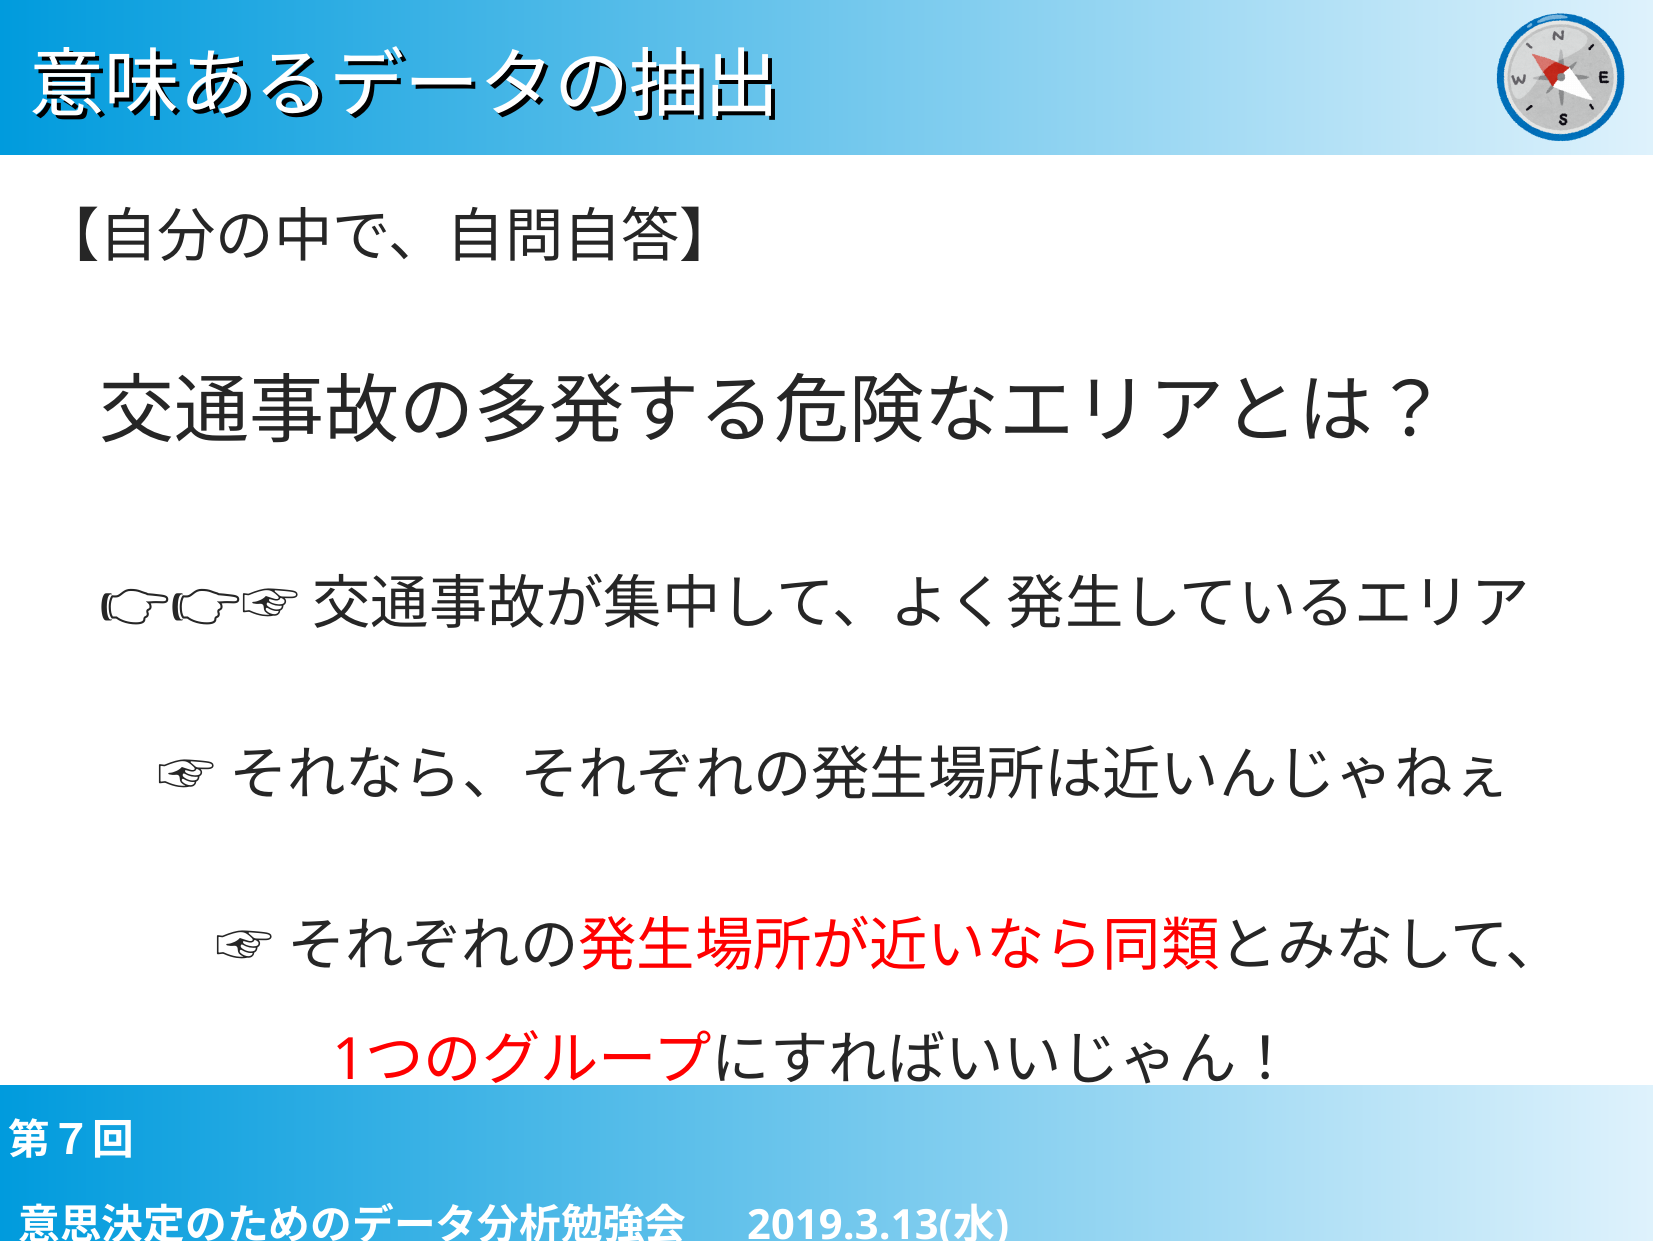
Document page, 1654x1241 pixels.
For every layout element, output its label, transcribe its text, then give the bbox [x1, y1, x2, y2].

list 【自分の中で、自問自答】 交通事故の多発する危険なエリアとは？ 👉👉☞ 交通事故が集中して、よく発生しているエリア ☞ それなら、それぞれの発生場所は近いんじゃねぇ ☞ それぞれの発生場所が近いなら同類とみなして、 1つのグループにすればいいじゃん！ [41, 188, 1613, 1063]
title 意味あるデータの抽出 [29, 25, 1491, 130]
text_box 第７回 意思決定のためのデータ分析勉強会 2019.3.13(水) [0, 1098, 1134, 1241]
picture [1491, 9, 1630, 148]
